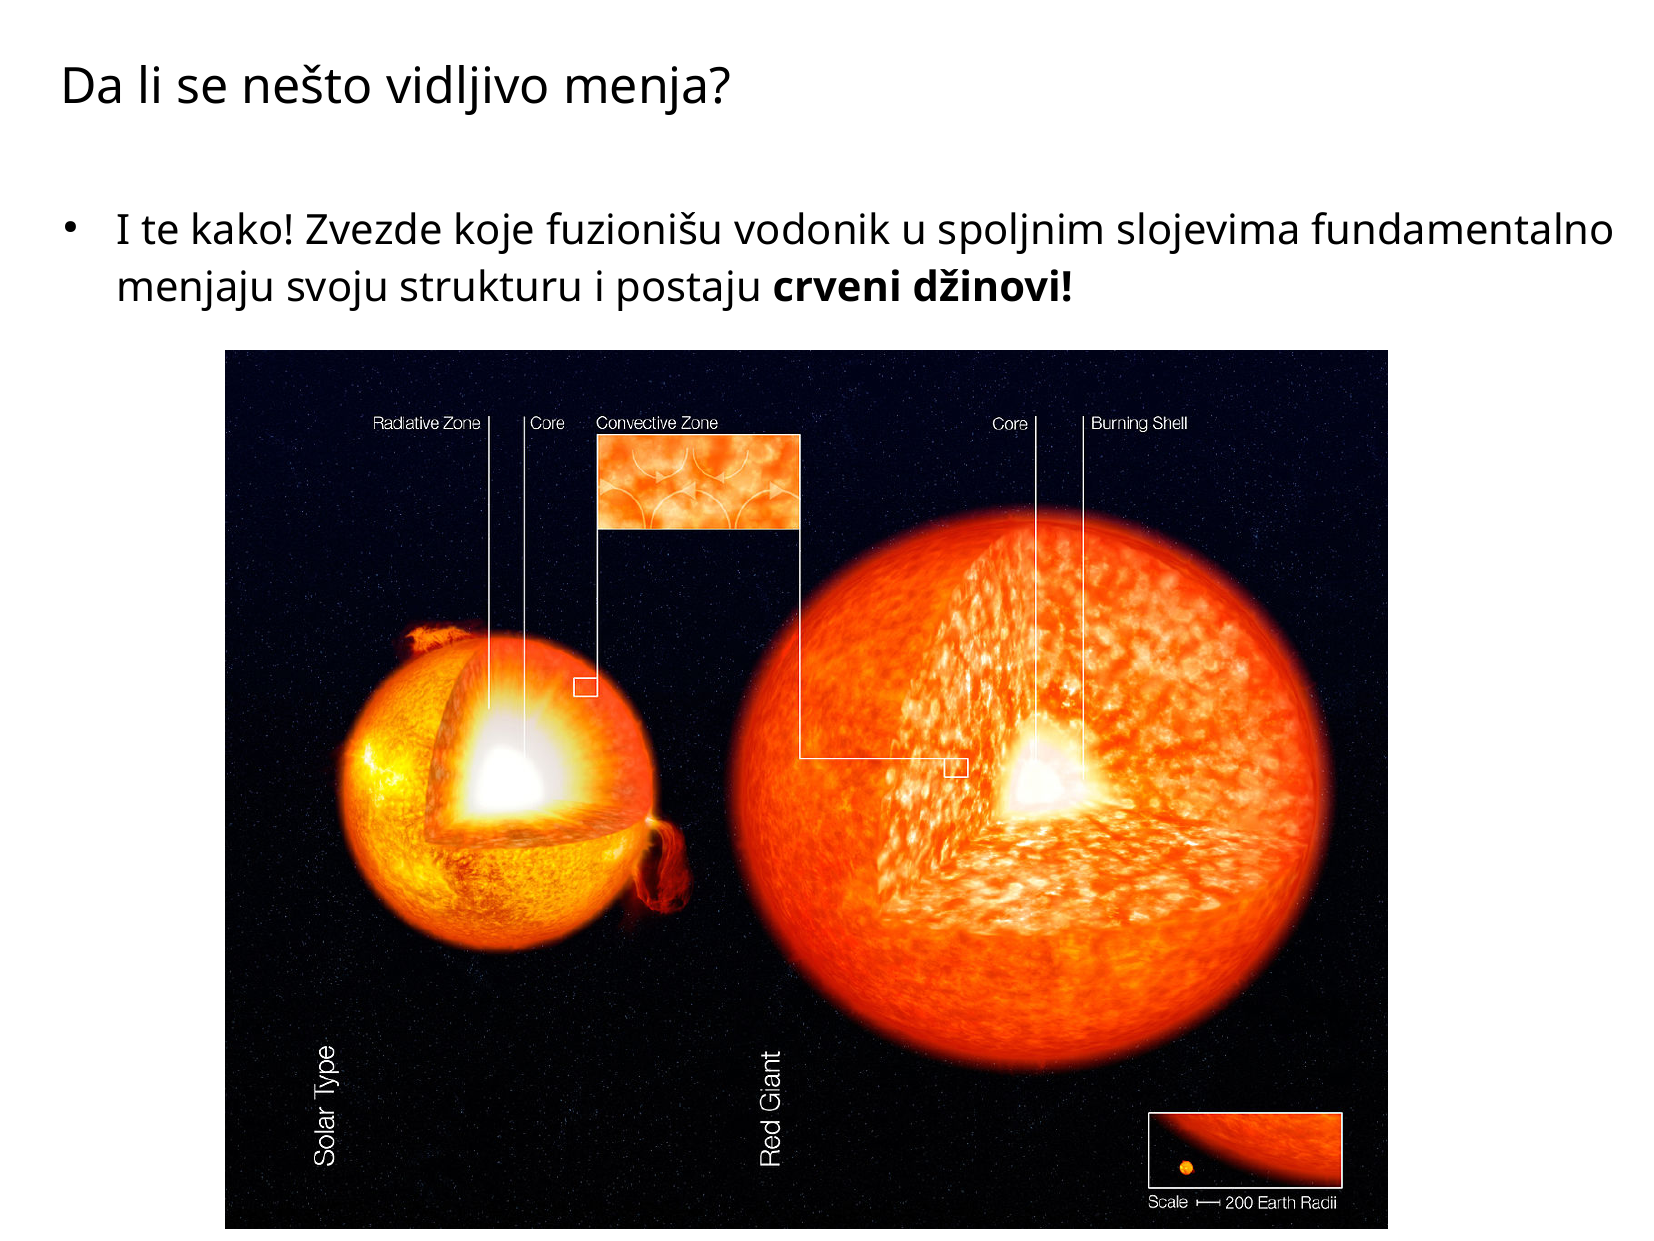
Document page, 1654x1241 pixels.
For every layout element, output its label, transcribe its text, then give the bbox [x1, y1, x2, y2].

picture [225, 350, 1388, 1229]
title Da li se nešto vidljivo menja? [59, 17, 1648, 150]
list I te kako! Zvezde koje fuzionišu vodonik u spoljnim slojevima fundamentalno menjaju svoju strukturu i postaju crveni džinovi! [45, 199, 1635, 1173]
